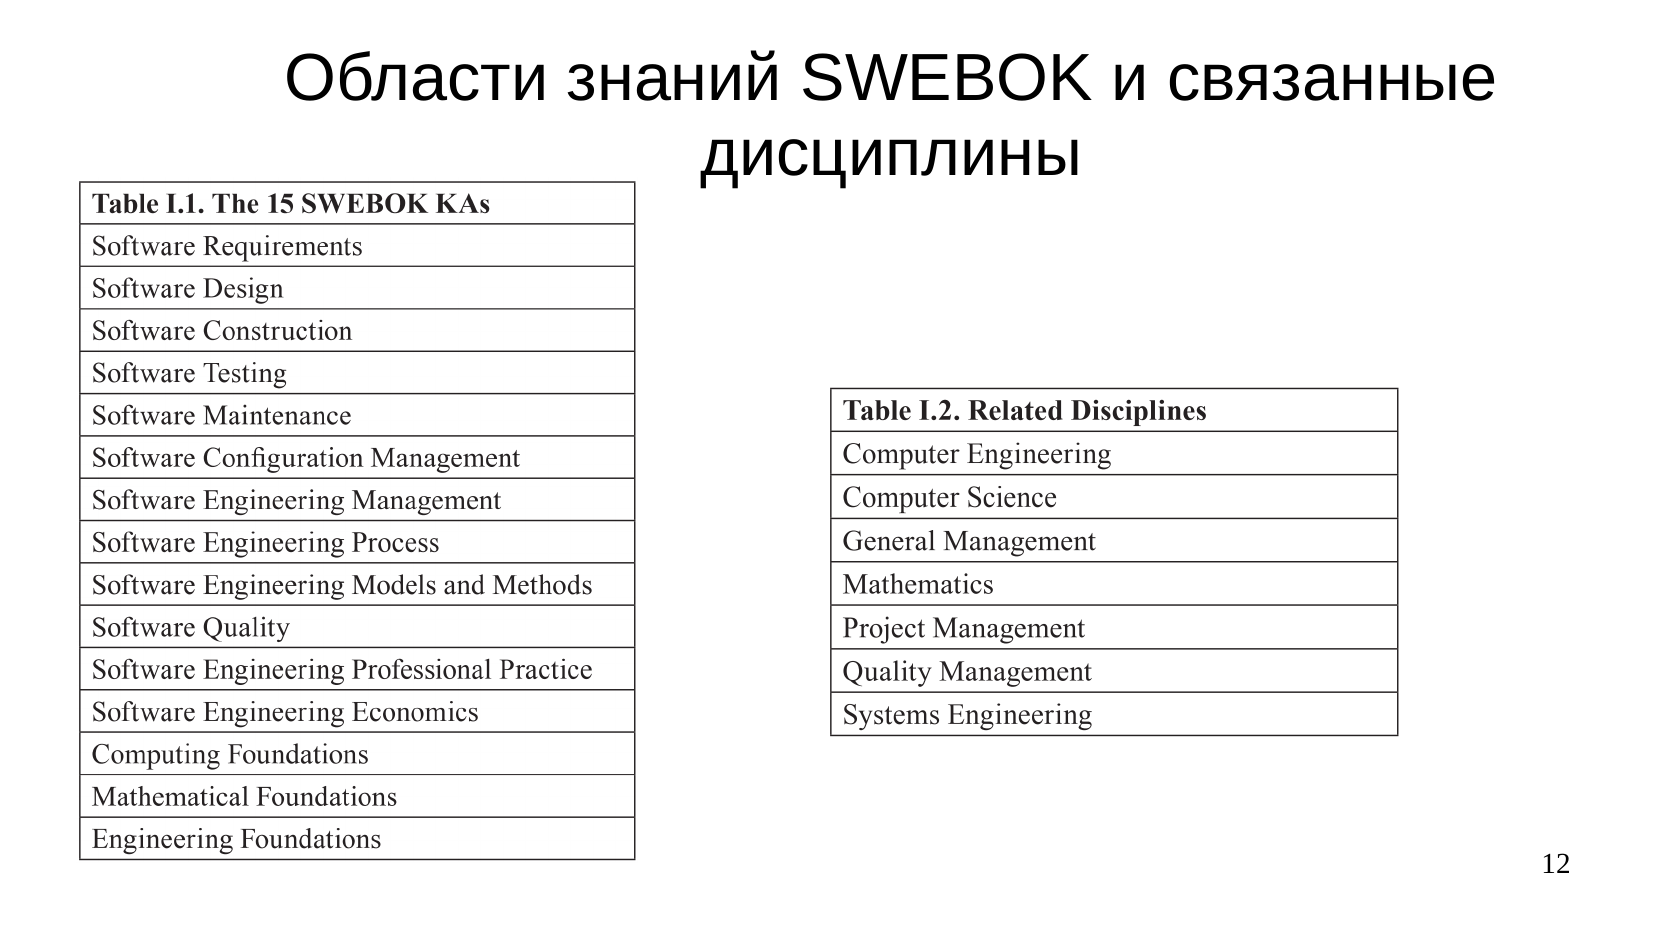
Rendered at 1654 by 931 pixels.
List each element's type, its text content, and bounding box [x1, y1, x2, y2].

picture [76, 177, 638, 863]
picture [826, 383, 1401, 739]
title Области знаний SWEBOK и связанные дисциплины [147, 37, 1636, 193]
